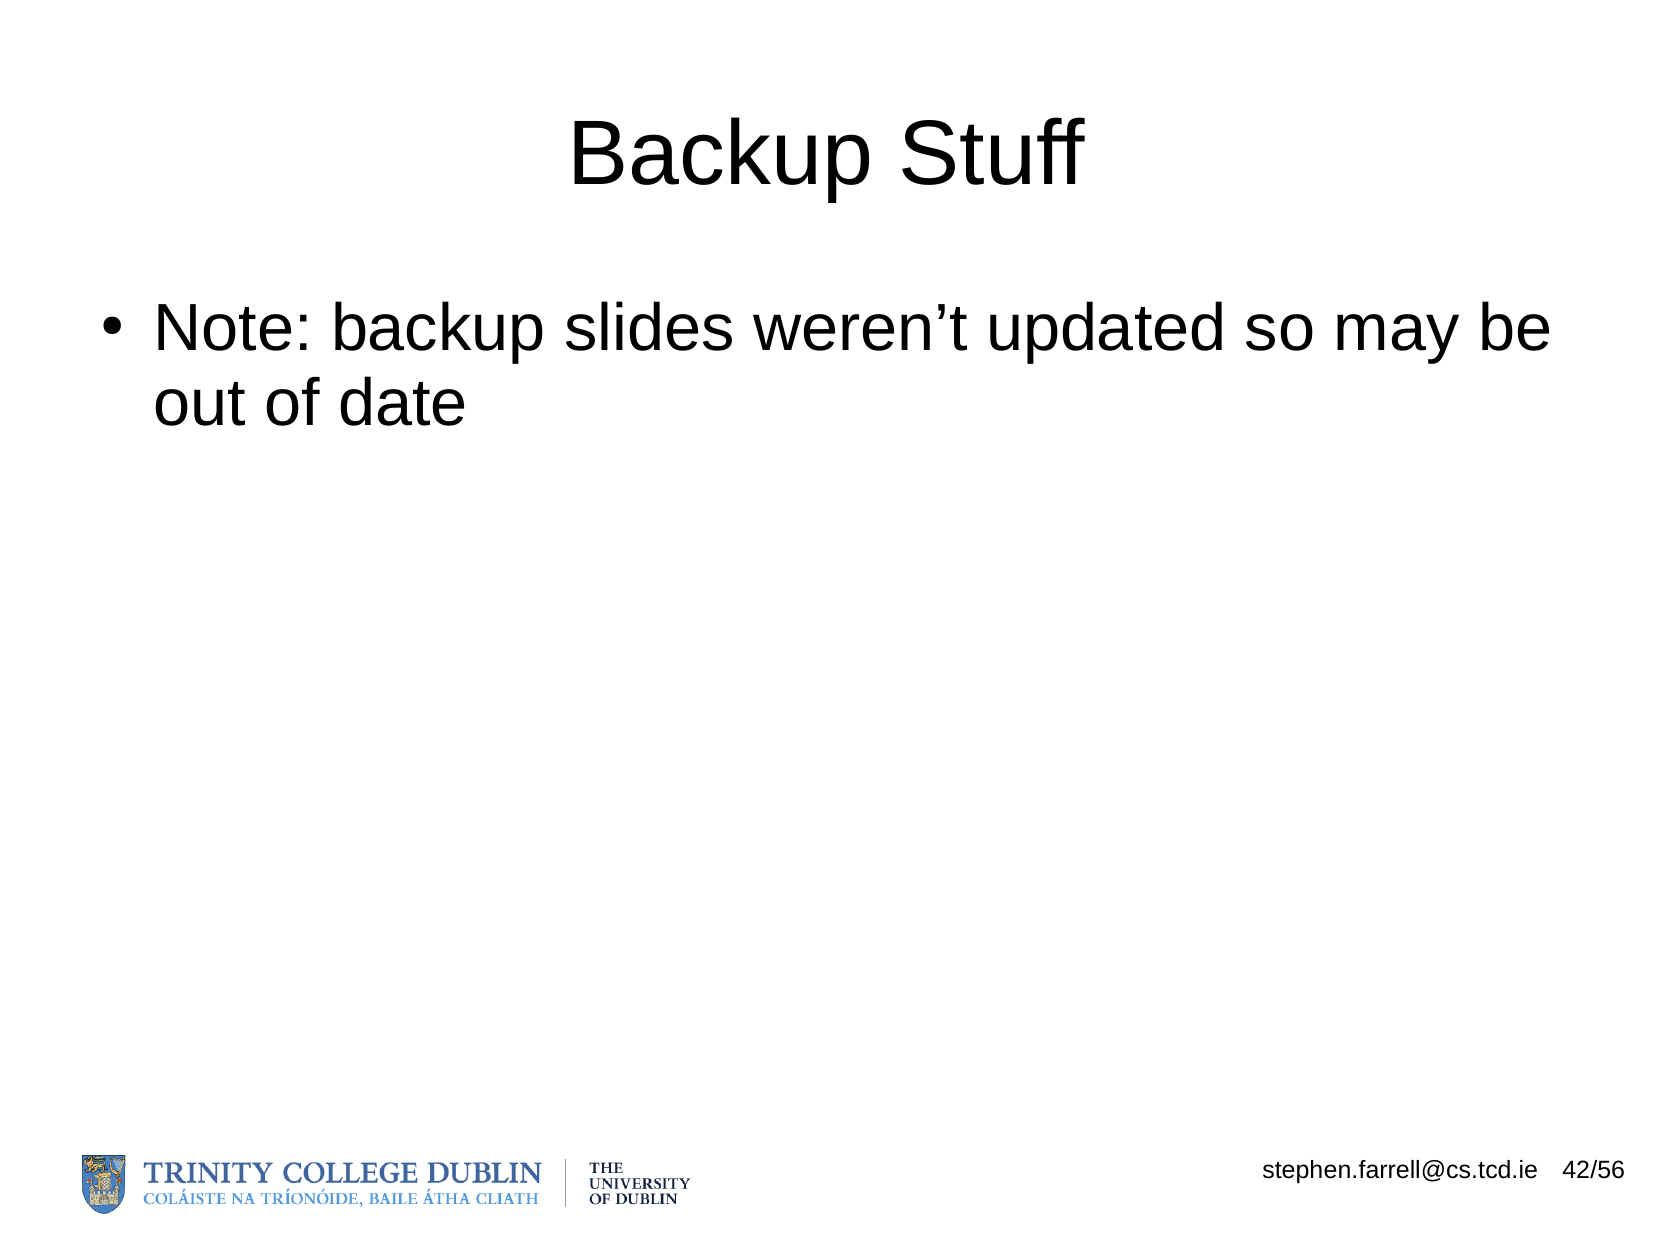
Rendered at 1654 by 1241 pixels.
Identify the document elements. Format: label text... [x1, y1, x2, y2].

picture [82, 1155, 694, 1214]
title Backup Stuff [82, 49, 1571, 257]
list Note: backup slides weren’t updated so may be out of date [82, 290, 1571, 1010]
